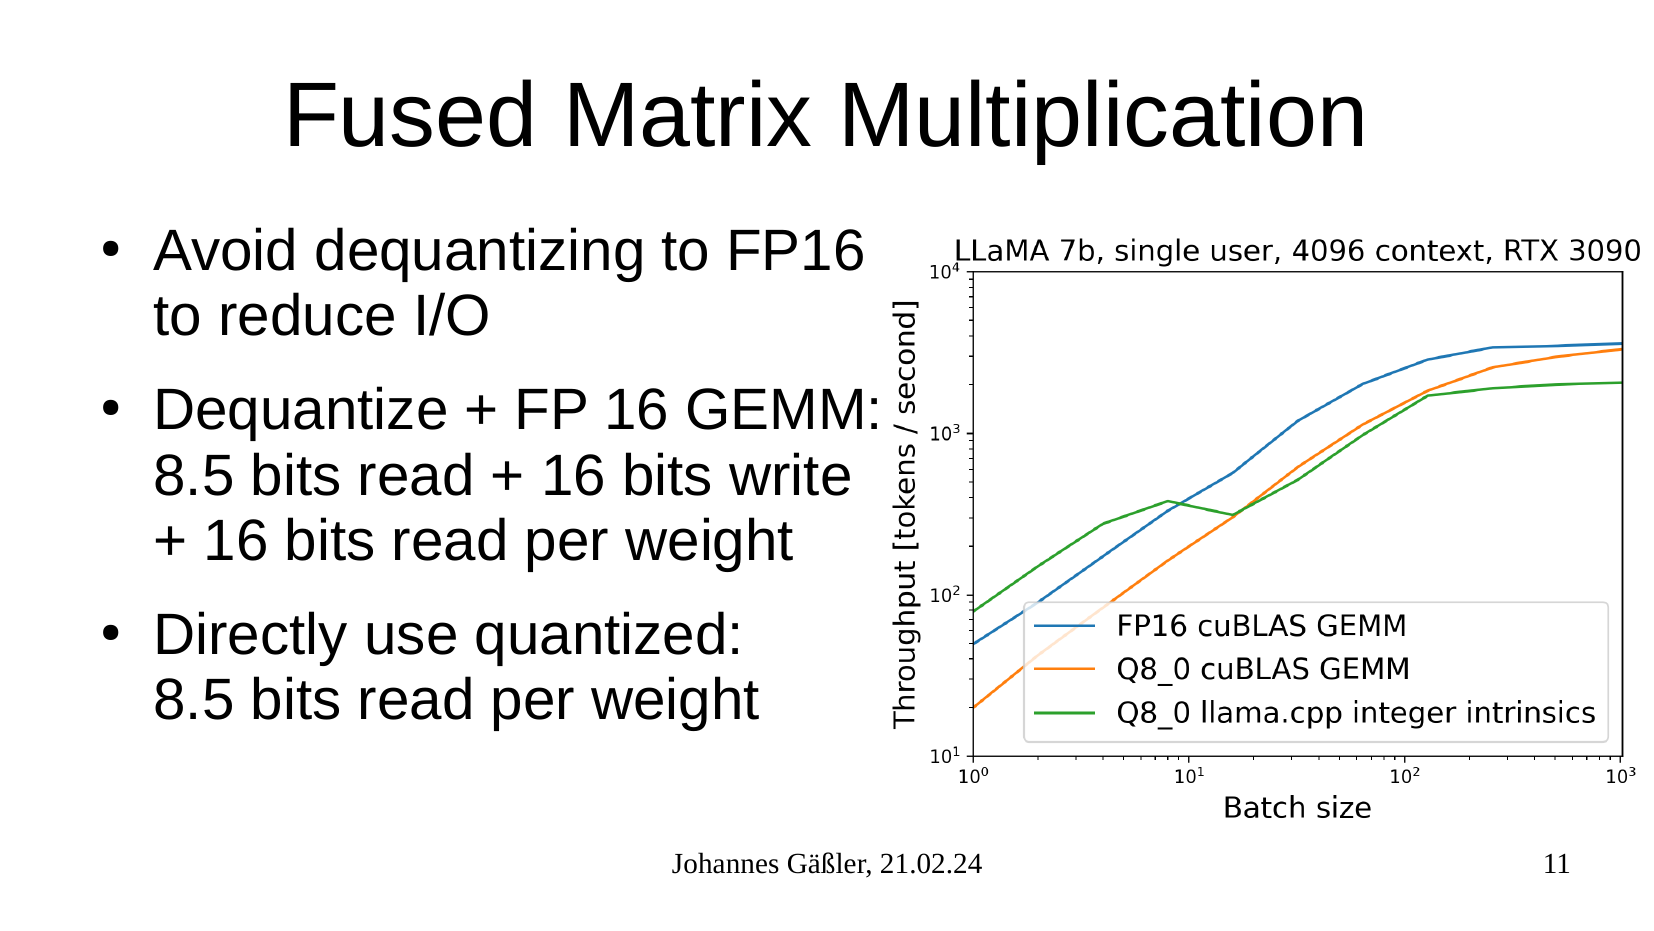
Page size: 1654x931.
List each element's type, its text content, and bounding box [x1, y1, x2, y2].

list Avoid dequantizing to FP16 to reduce I/O Dequantize + FP 16 GEMM: 8.5 bits read + 16 bits write + 16 bits read per weight Directly use quantized: 8.5 bits read per weight [82, 217, 1571, 758]
picture [868, 196, 1654, 825]
title Fused Matrix Multiplication [82, 37, 1571, 193]
